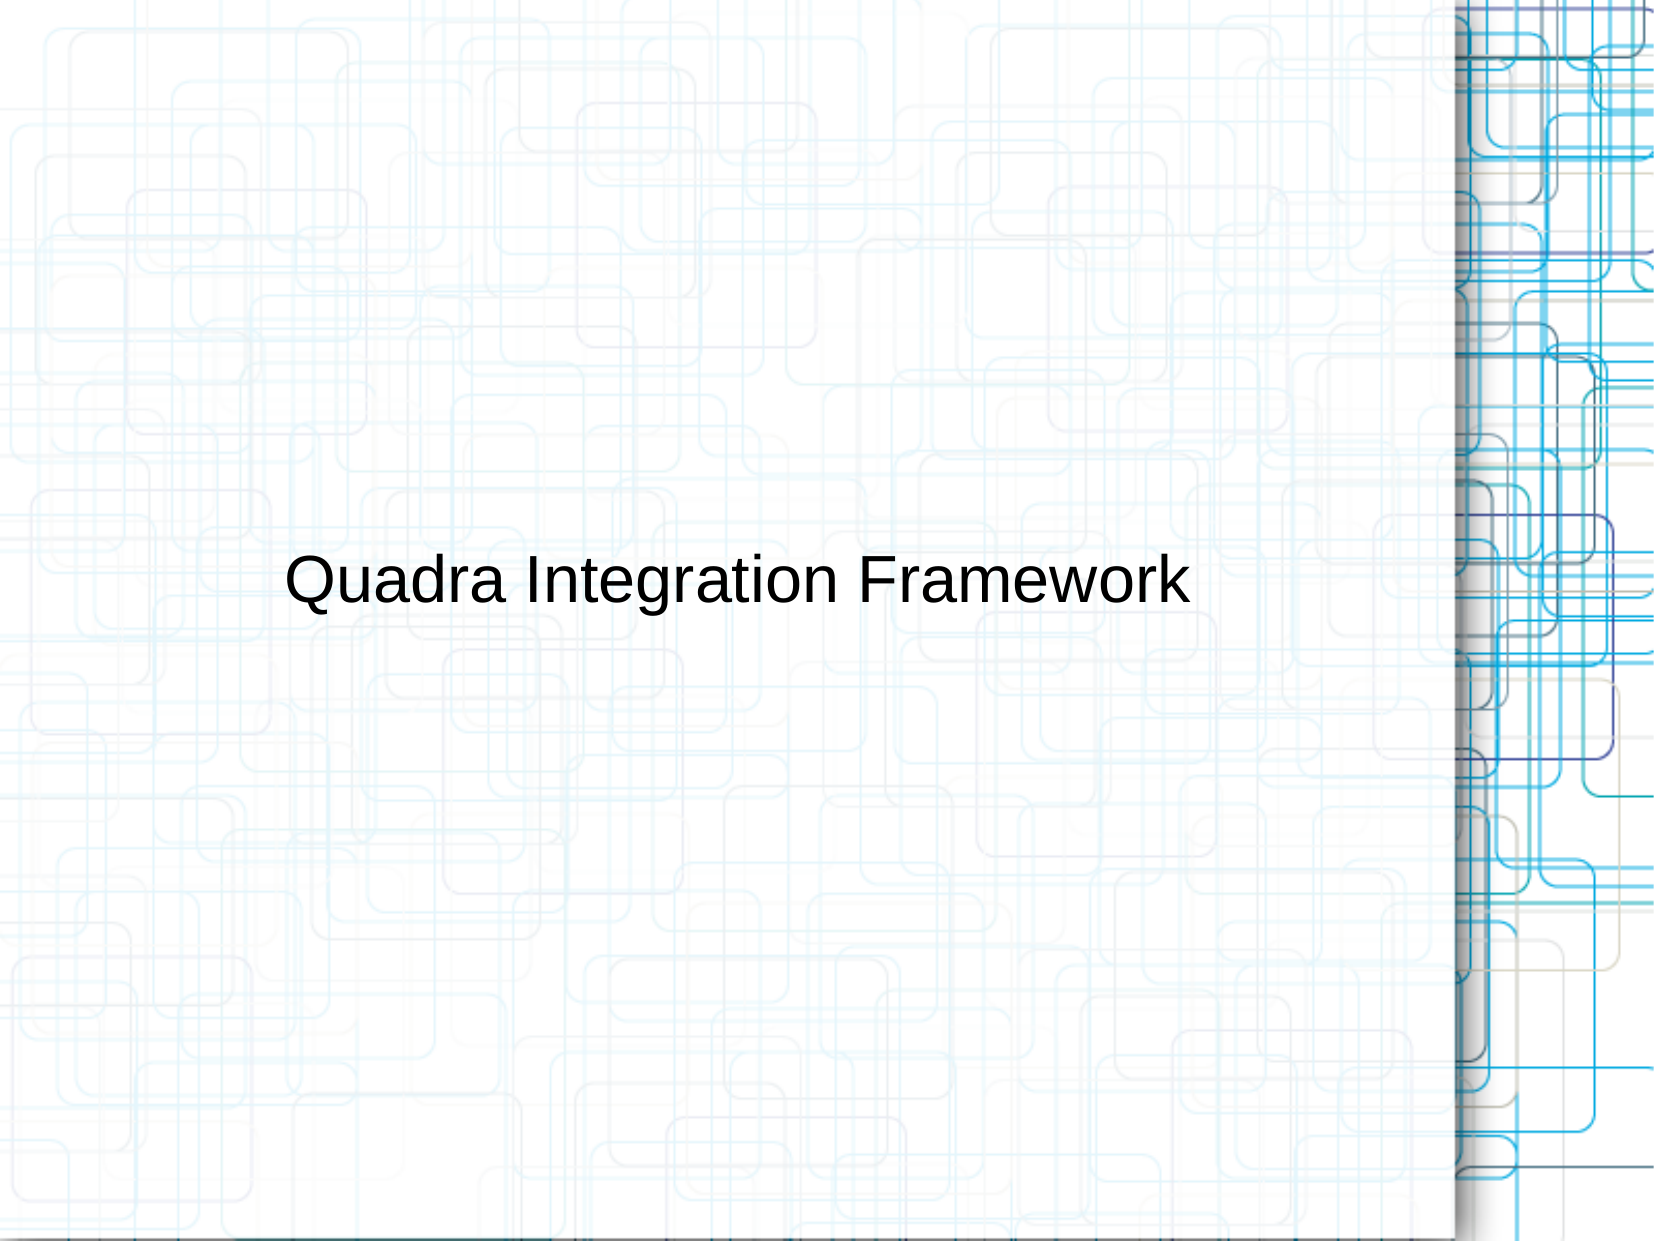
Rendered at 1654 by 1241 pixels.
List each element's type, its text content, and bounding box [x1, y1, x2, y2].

picture [0, 0, 1654, 1241]
subtitle Quadra Integration Framework [59, 56, 1418, 1102]
